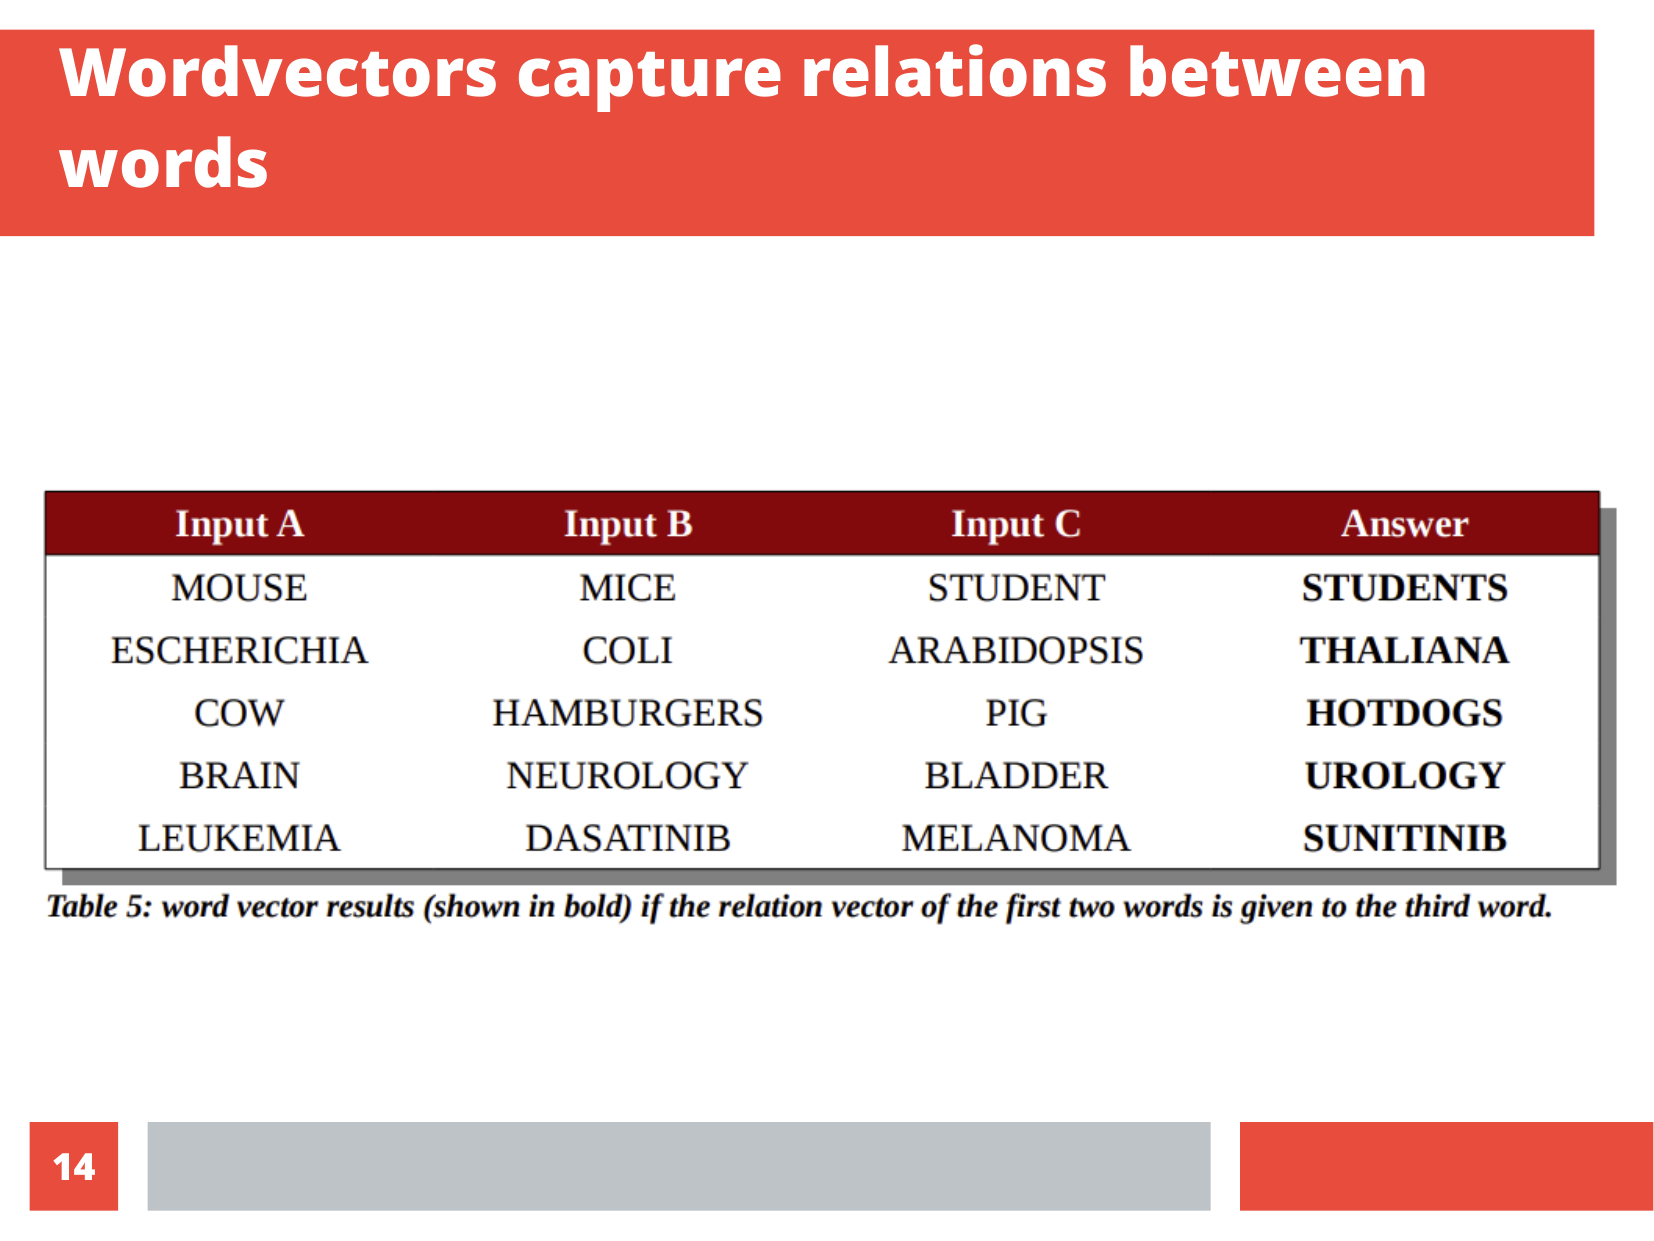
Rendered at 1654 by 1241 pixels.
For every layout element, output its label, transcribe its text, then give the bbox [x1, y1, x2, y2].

title Wordvectors capture relations between words [59, 59, 1595, 207]
picture [14, 477, 1645, 945]
